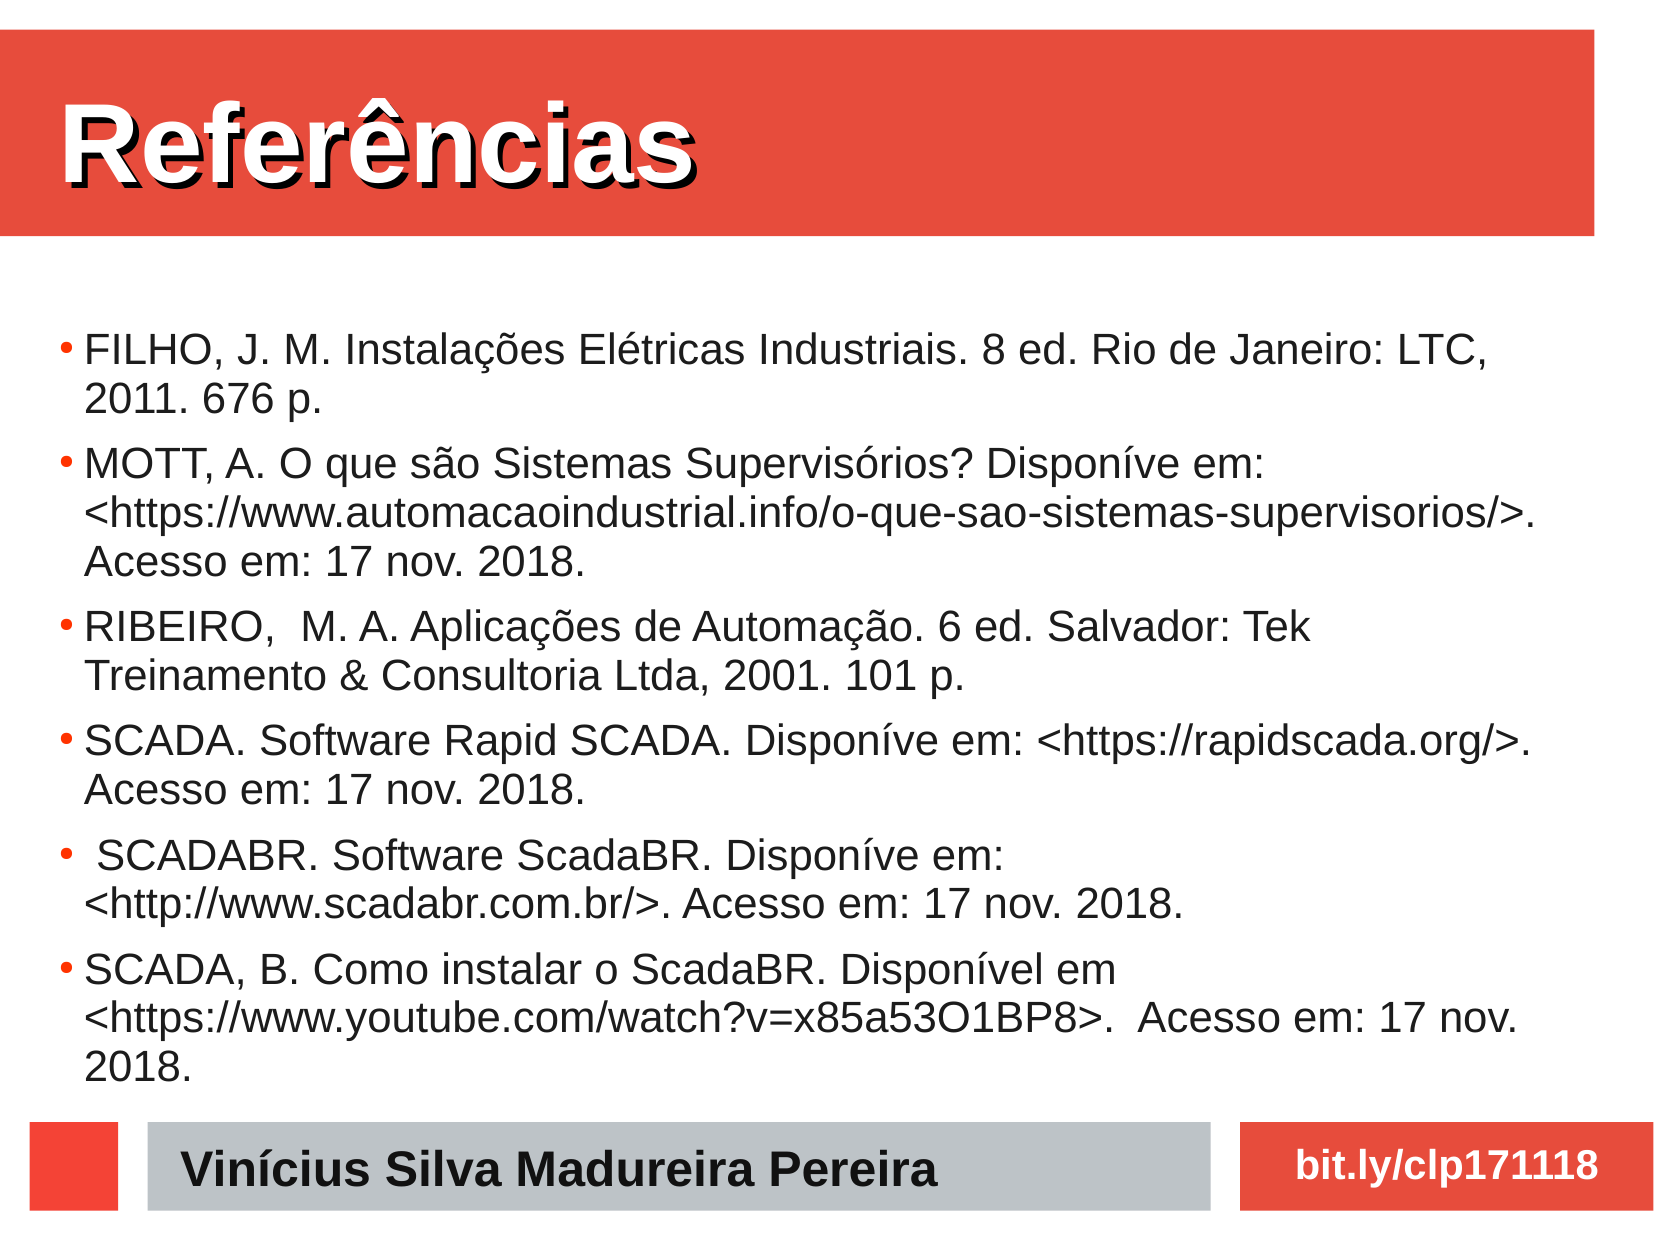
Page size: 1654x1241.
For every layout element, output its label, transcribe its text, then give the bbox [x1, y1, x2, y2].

list FILHO, J. M. Instalações Elétricas Industriais. 8 ed. Rio de Janeiro: LTC, 2011. 676 p. MOTT, A. O que são Sistemas Supervisórios? Disponíve em: <https://www.automacaoindustrial.info/o-que-sao-sistemas-supervisorios/>. Acesso em: 17 nov. 2018. RIBEIRO, M. A. Aplicações de Automação. 6 ed. Salvador: Tek Treinamento & Consultoria Ltda, 2001. 101 p. SCADA. Software Rapid SCADA. Disponíve em: <https://rapidscada.org/>. Acesso em: 17 nov. 2018. SCADABR. Software ScadaBR. Disponíve em: <http://www.scadabr.com.br/>. Acesso em: 17 nov. 2018. SCADA, B. Como instalar o ScadaBR. Disponível em <https://www.youtube.com/watch?v=x85a53O1BP8>. Acesso em: 17 nov. 2018. [59, 324, 1565, 1093]
text_box Vinícius Silva Madureira Pereira [165, 1133, 1170, 1205]
title Referências [59, 59, 1595, 207]
text_box bit.ly/clp171118 [1228, 1133, 1654, 1205]
